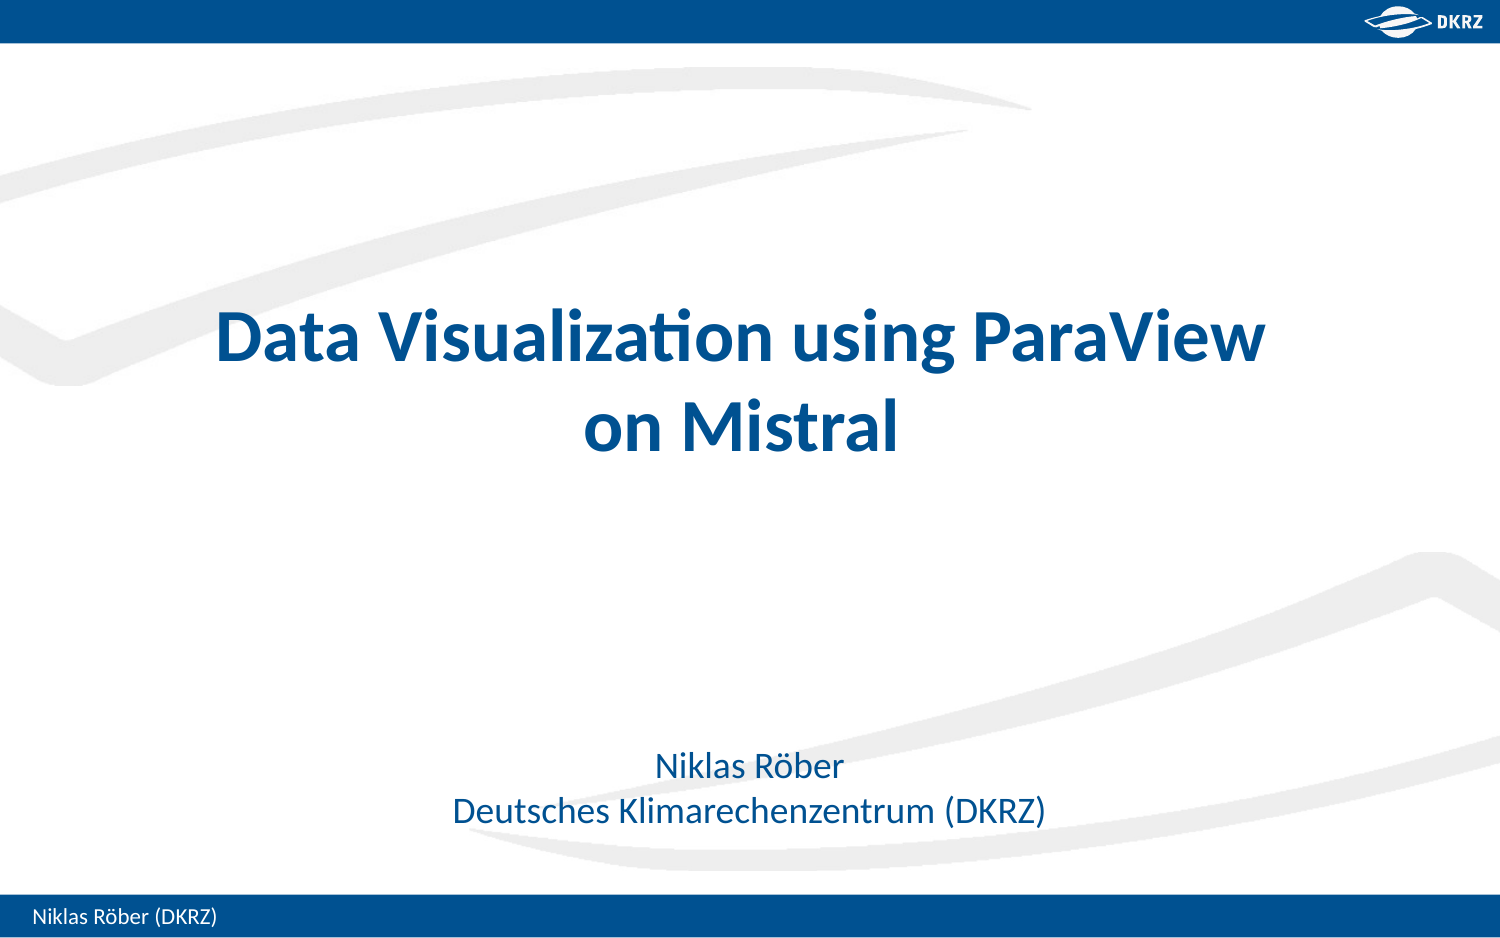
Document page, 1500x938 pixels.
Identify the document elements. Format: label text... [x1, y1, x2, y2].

picture [0, 67, 1032, 386]
title Data Visualization using ParaView on Mistral [64, 189, 1419, 387]
picture [470, 553, 1500, 871]
